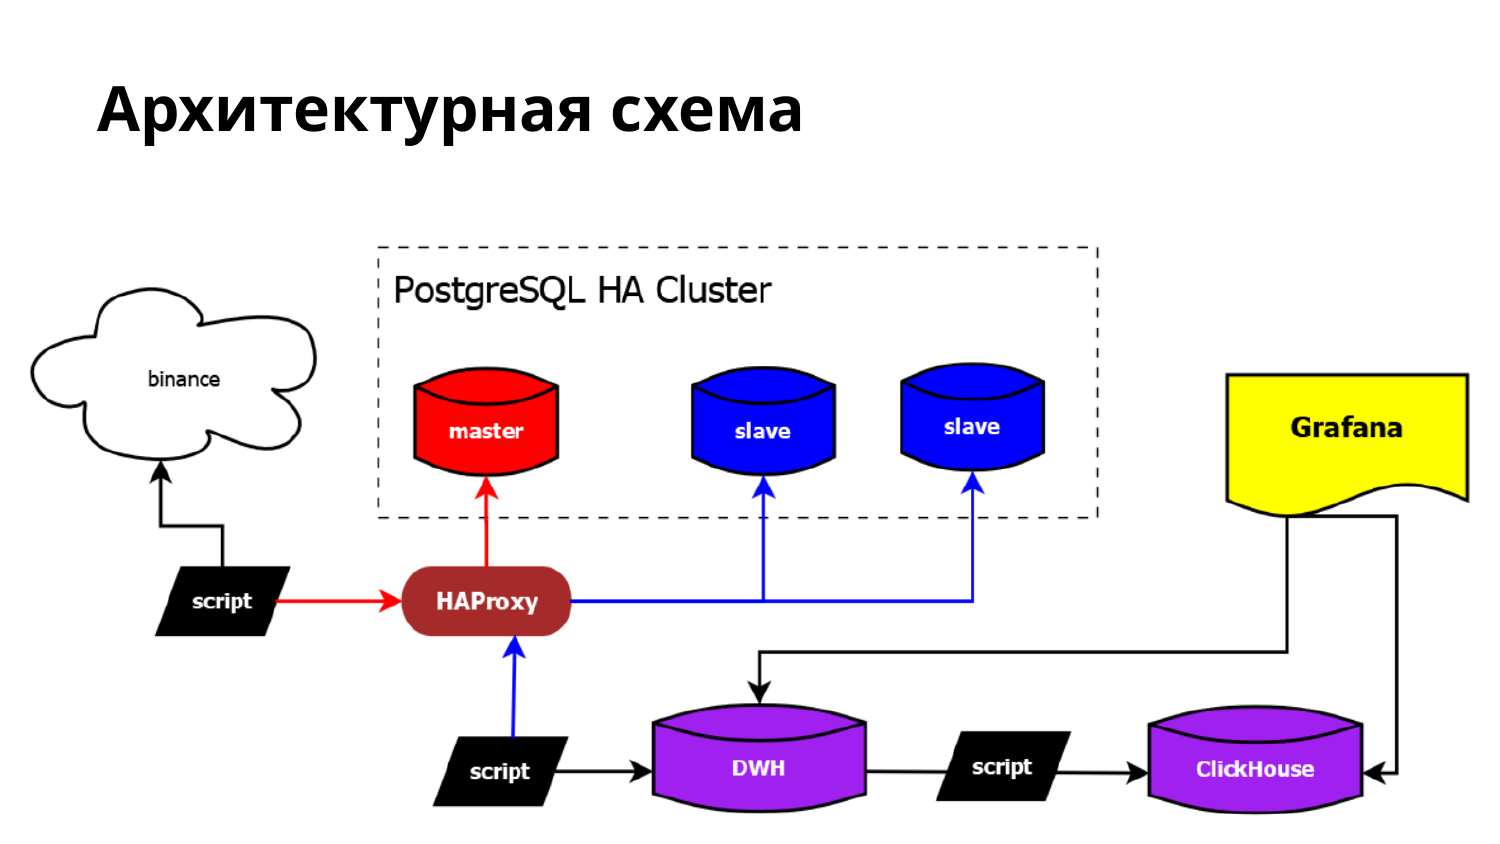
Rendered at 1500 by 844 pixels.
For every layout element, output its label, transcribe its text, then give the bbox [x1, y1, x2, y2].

picture [0, 0, 1500, 844]
title Архитектурная схема [82, 54, 1480, 178]
